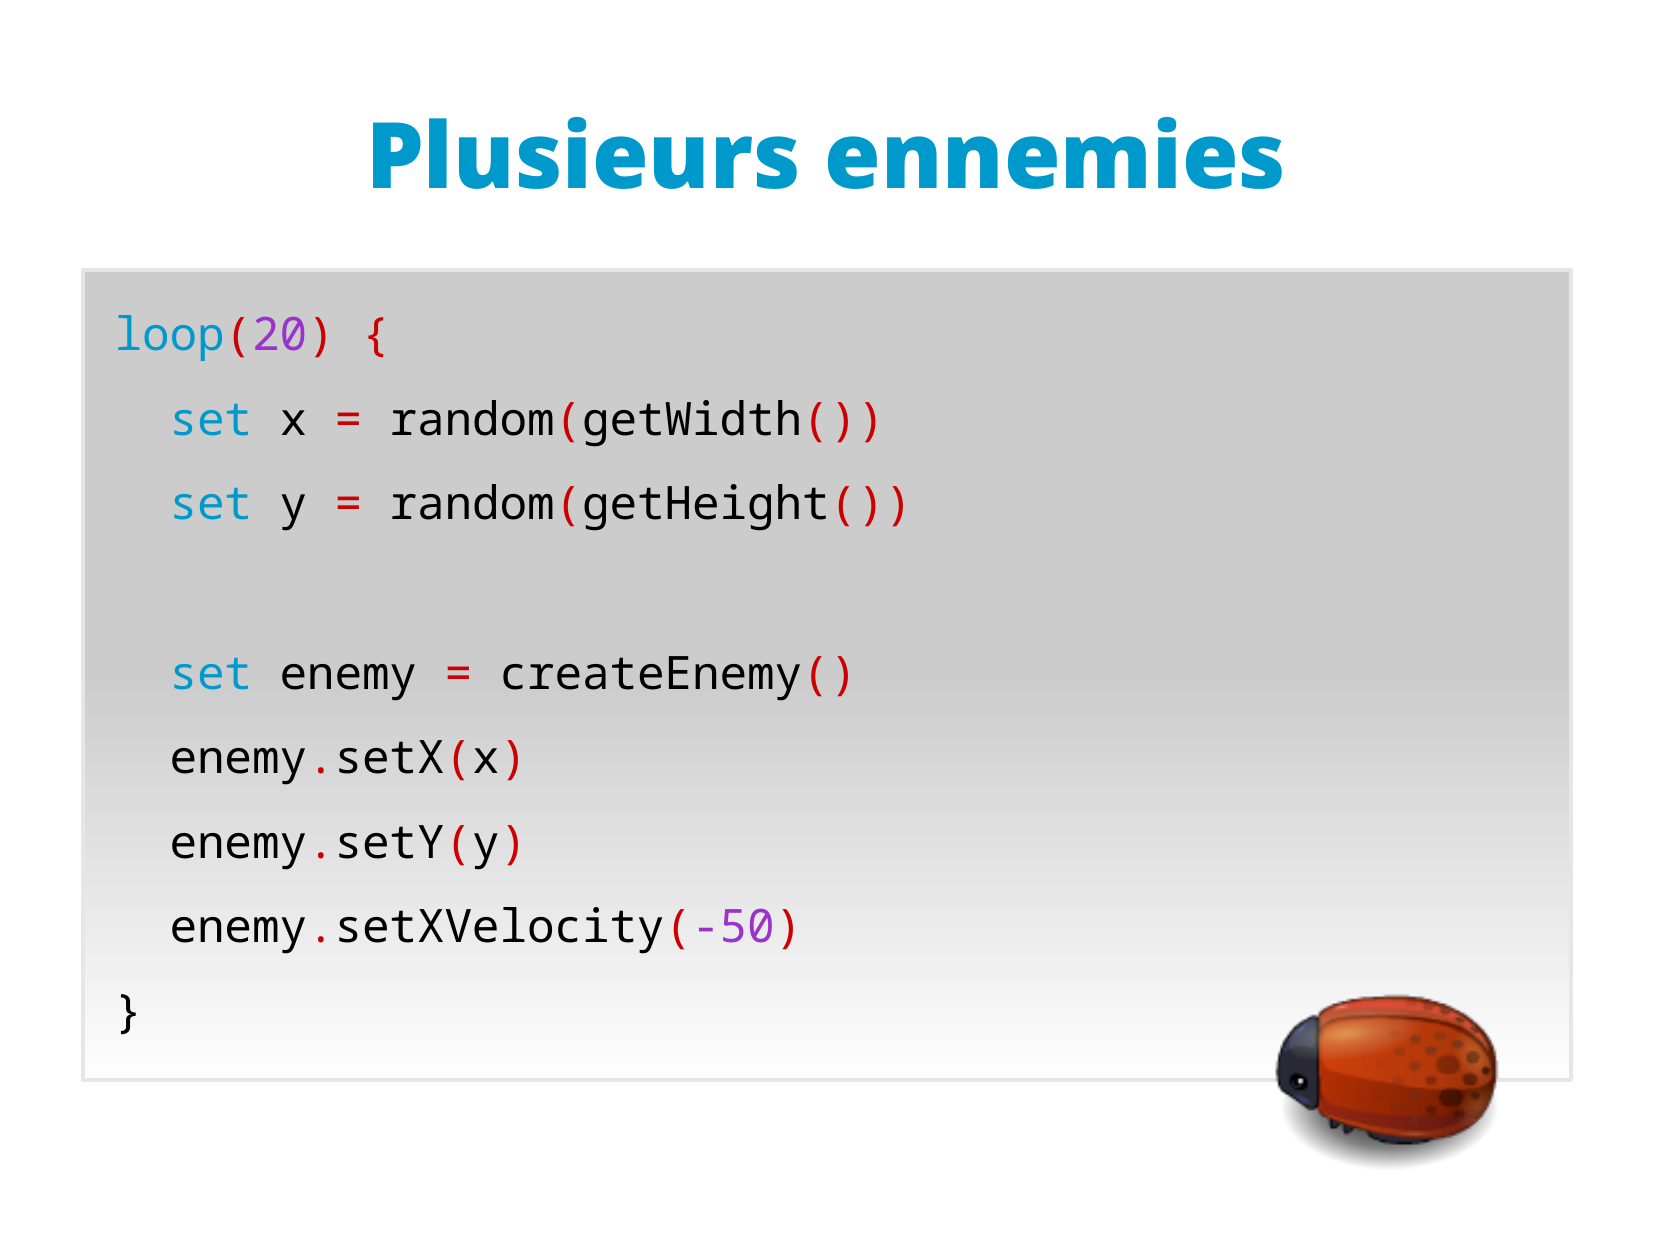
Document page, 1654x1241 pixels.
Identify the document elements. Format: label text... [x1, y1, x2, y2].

list loop(20) { set x = random(getWidth()) set y = random(getHeight()) set enemy = createEnemy() enemy.setX(x) enemy.setY(y) enemy.setXVelocity(-50) } [82, 270, 1571, 1081]
title Plusieurs ennemies [82, 49, 1571, 257]
picture [1272, 968, 1501, 1170]
